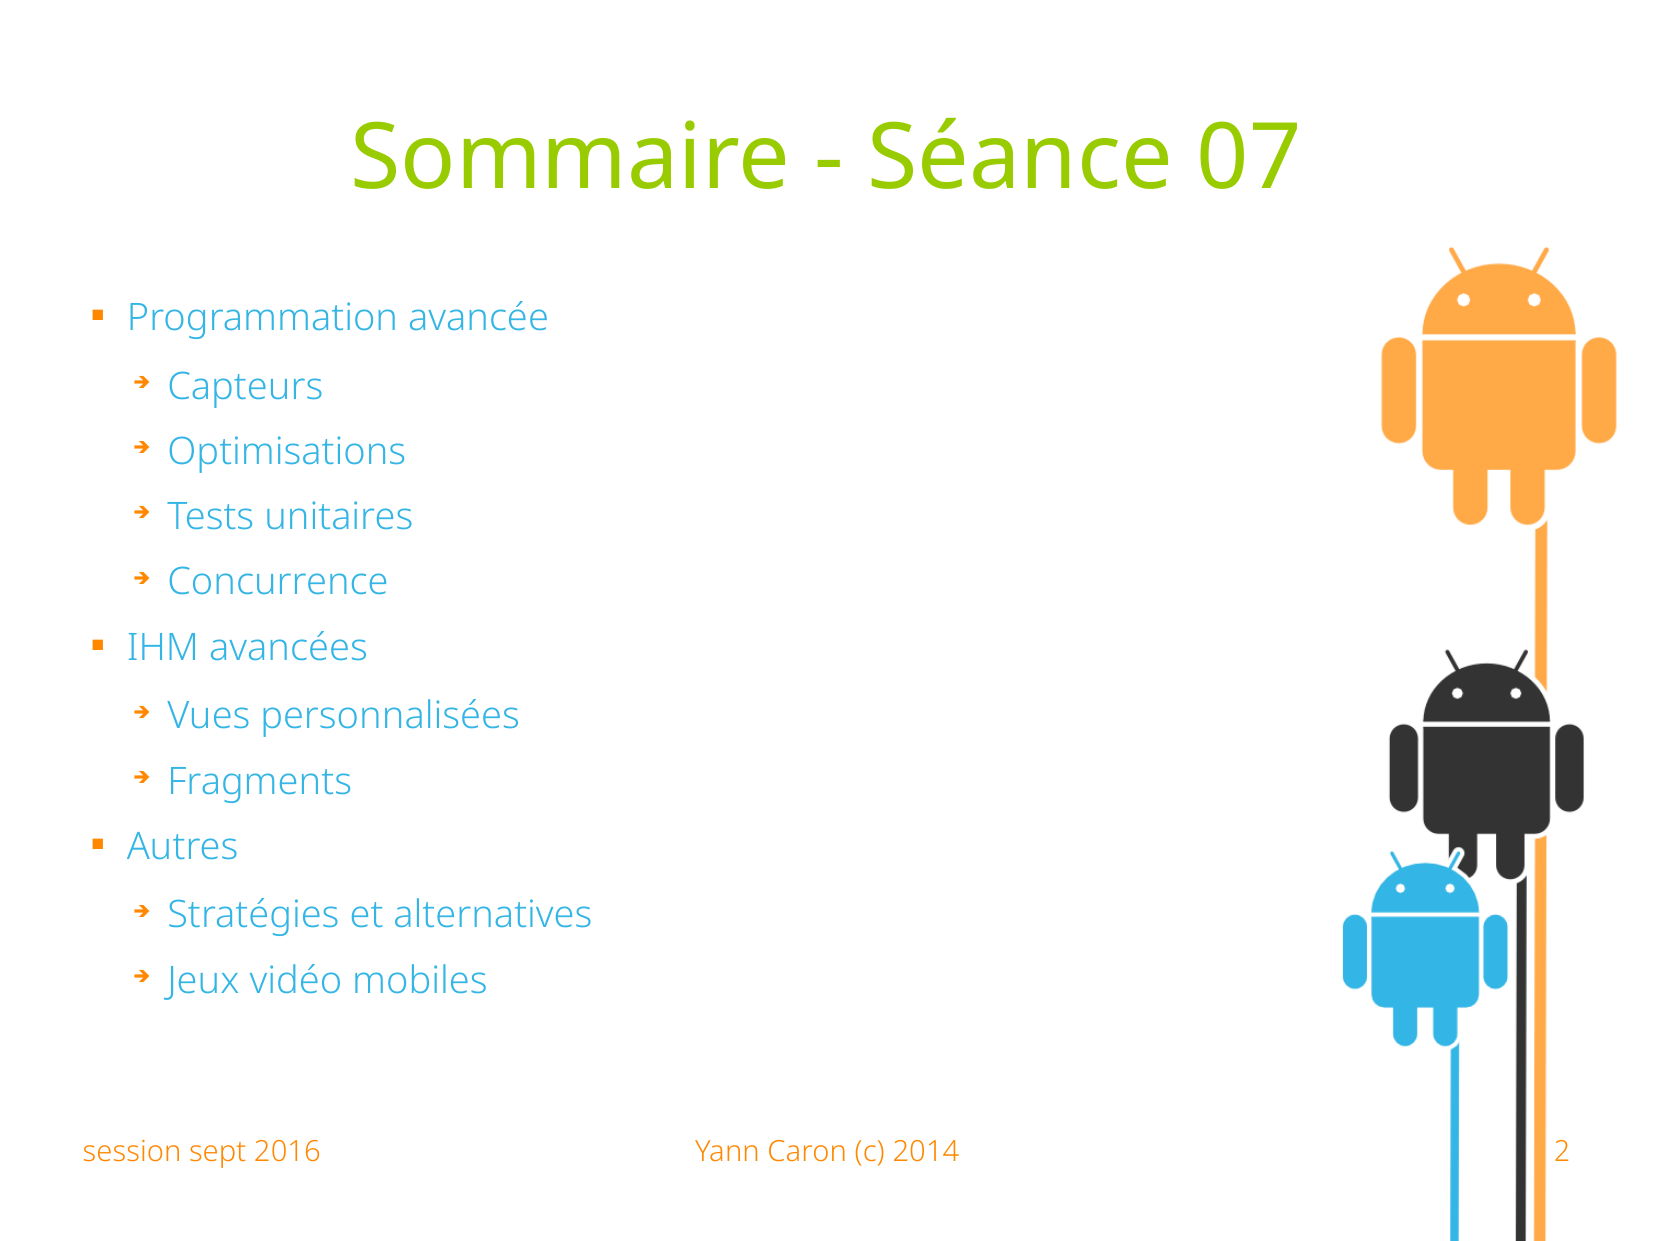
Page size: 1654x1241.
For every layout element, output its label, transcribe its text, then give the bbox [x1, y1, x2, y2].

picture [19, 14, 1634, 1241]
title Sommaire - Séance 07 [82, 49, 1571, 257]
list Programmation avancée Capteurs Optimisations Tests unitaires Concurrence IHM avancées Vues personnalisées Fragments Autres Stratégies et alternatives Jeux vidéo mobiles [82, 290, 1571, 1010]
